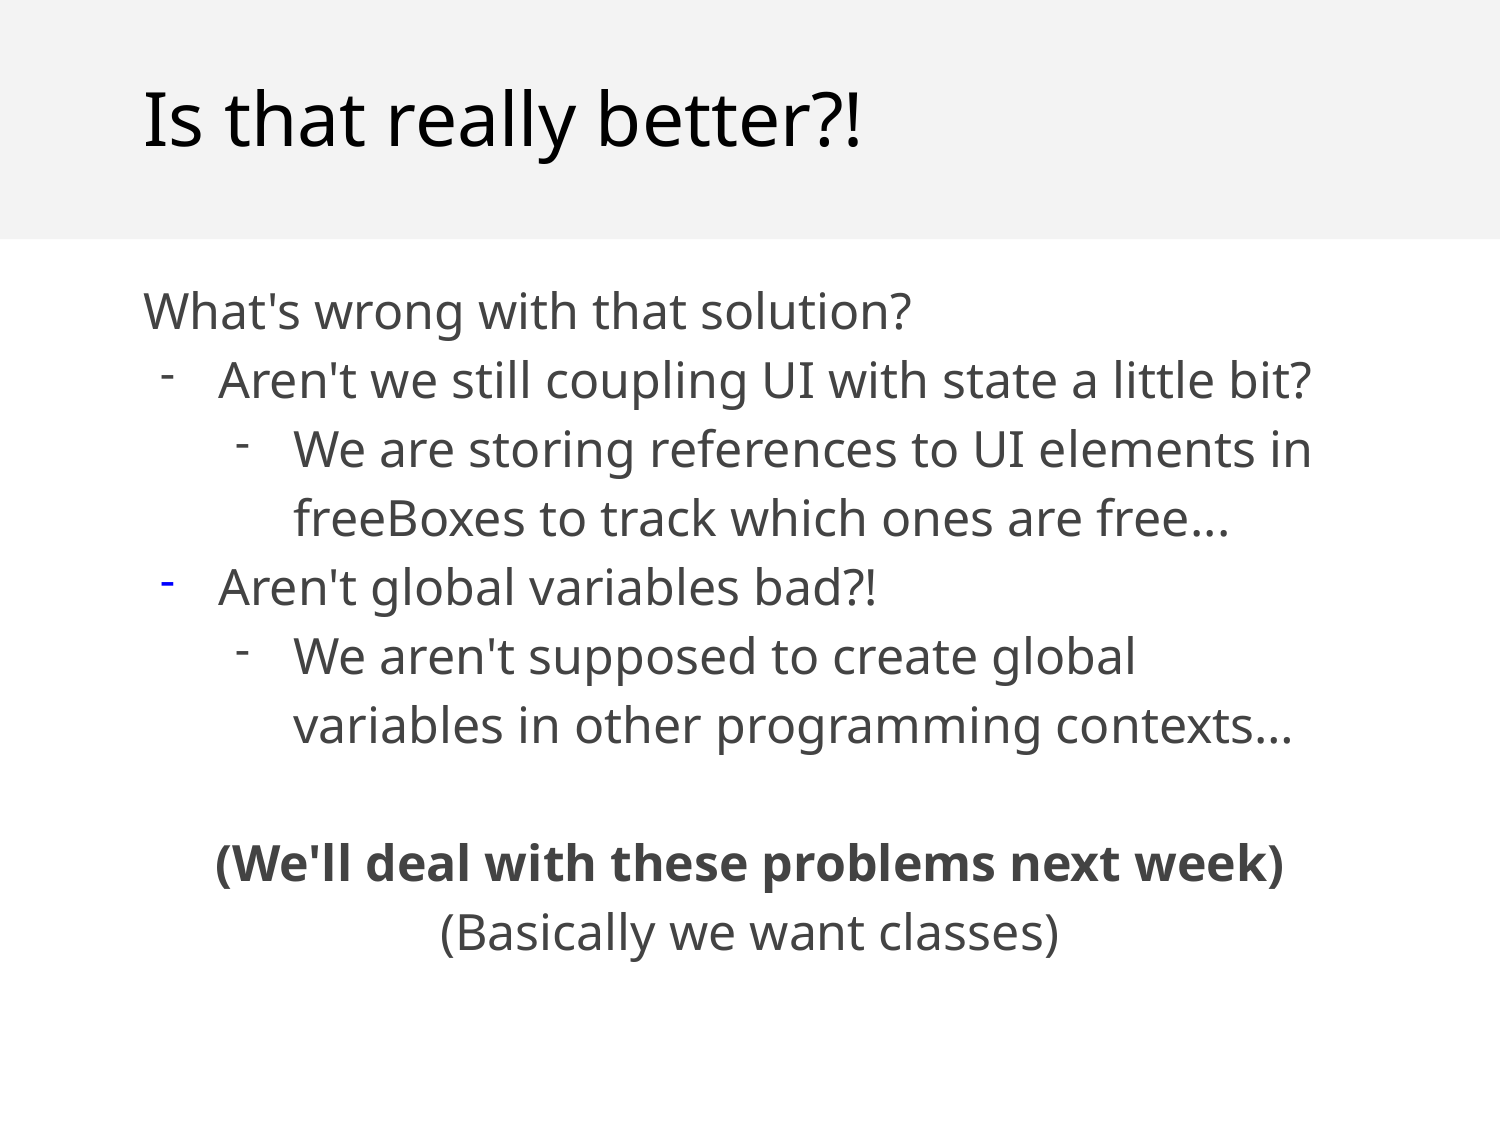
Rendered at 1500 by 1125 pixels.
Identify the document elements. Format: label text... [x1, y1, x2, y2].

title Is that really better?! [128, 56, 1372, 183]
list What's wrong with that solution? Aren't we still coupling UI with state a little bit? We are storing references to UI elements in freeBoxes to track which ones are free... Aren't global variables bad?! We aren't supposed to create global variables in other programming contexts… (We'll deal with these problems next week) (Basically we want classes) [128, 255, 1372, 1004]
